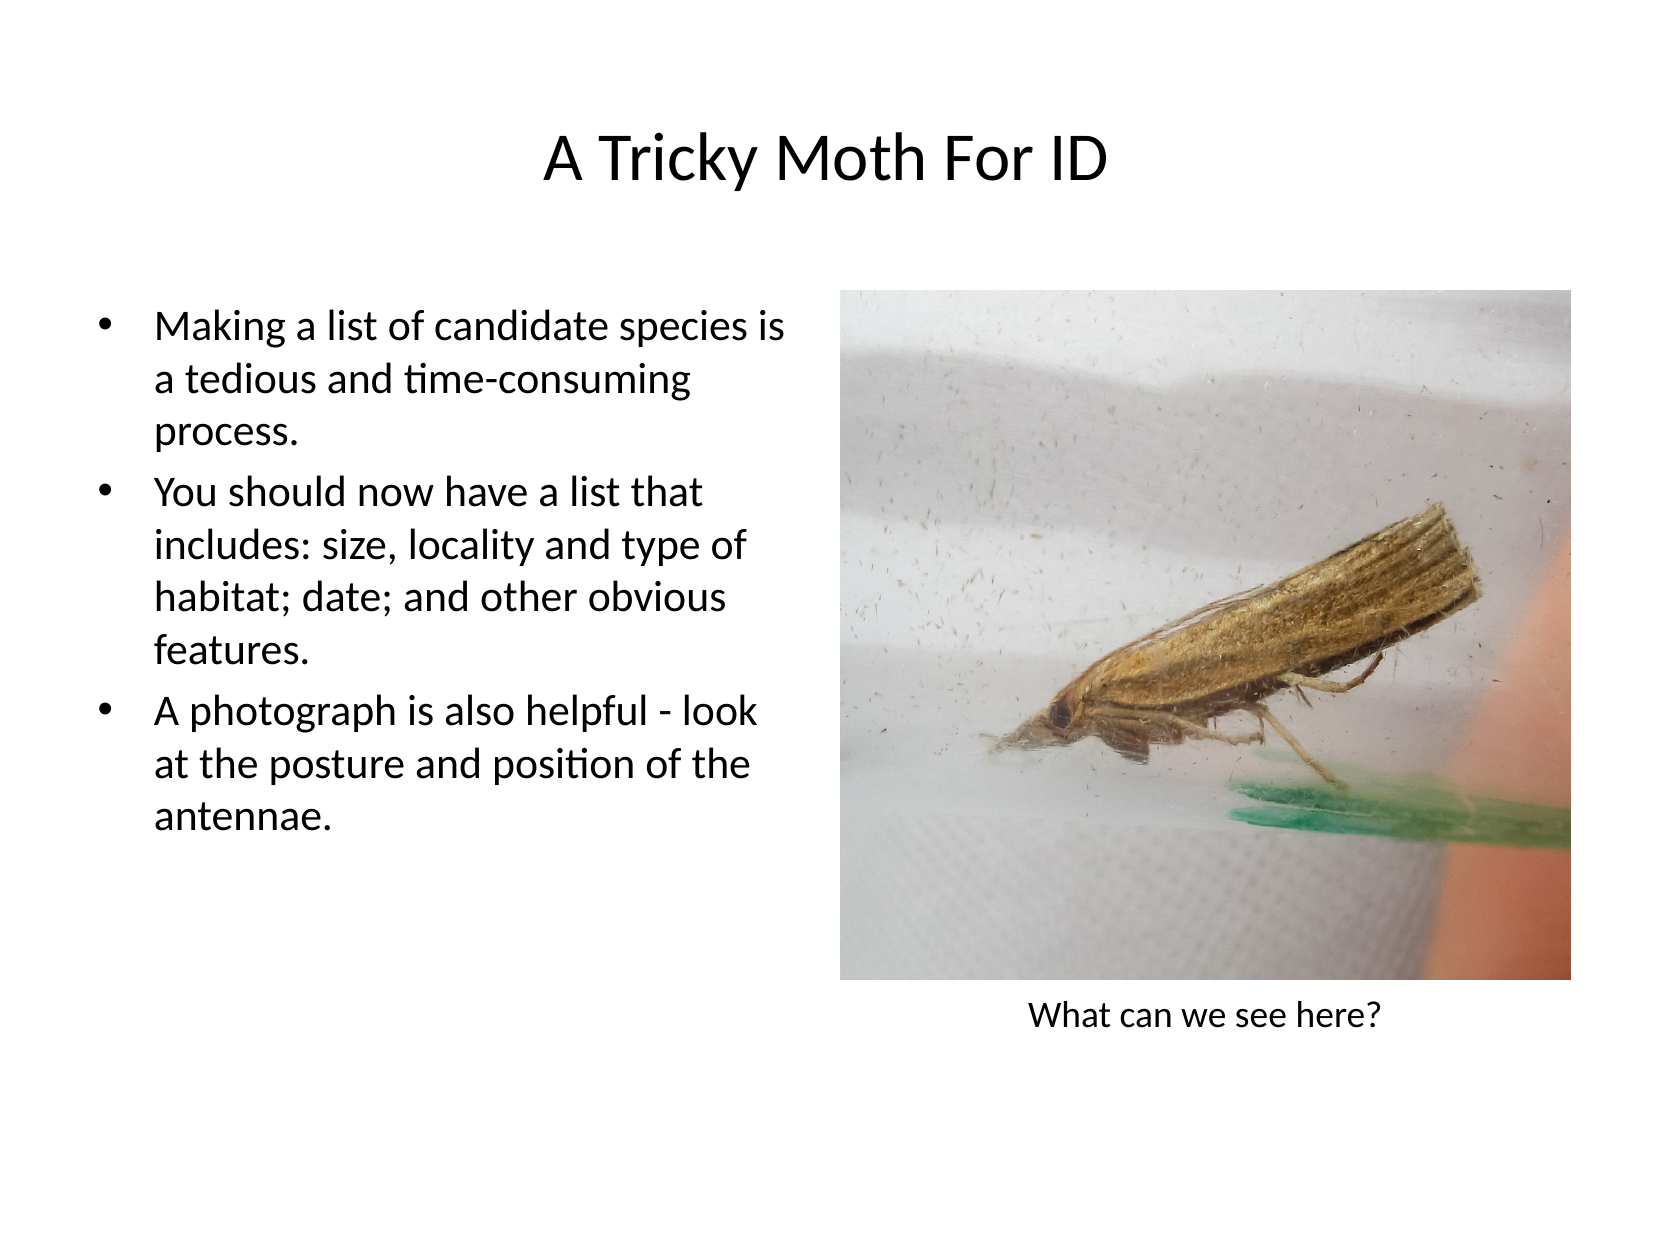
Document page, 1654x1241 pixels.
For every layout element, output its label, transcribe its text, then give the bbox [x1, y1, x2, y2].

list Making a list of candidate species is a tedious and time-consuming process. You should now have a list that includes: size, locality and type of habitat; date; and other obvious features. A photograph is also helpful - look at the posture and position of the antennae. [82, 289, 813, 1108]
text_box What can we see here? [840, 982, 1571, 1106]
picture [840, 290, 1571, 980]
title A Tricky Moth For ID [82, 49, 1571, 257]
